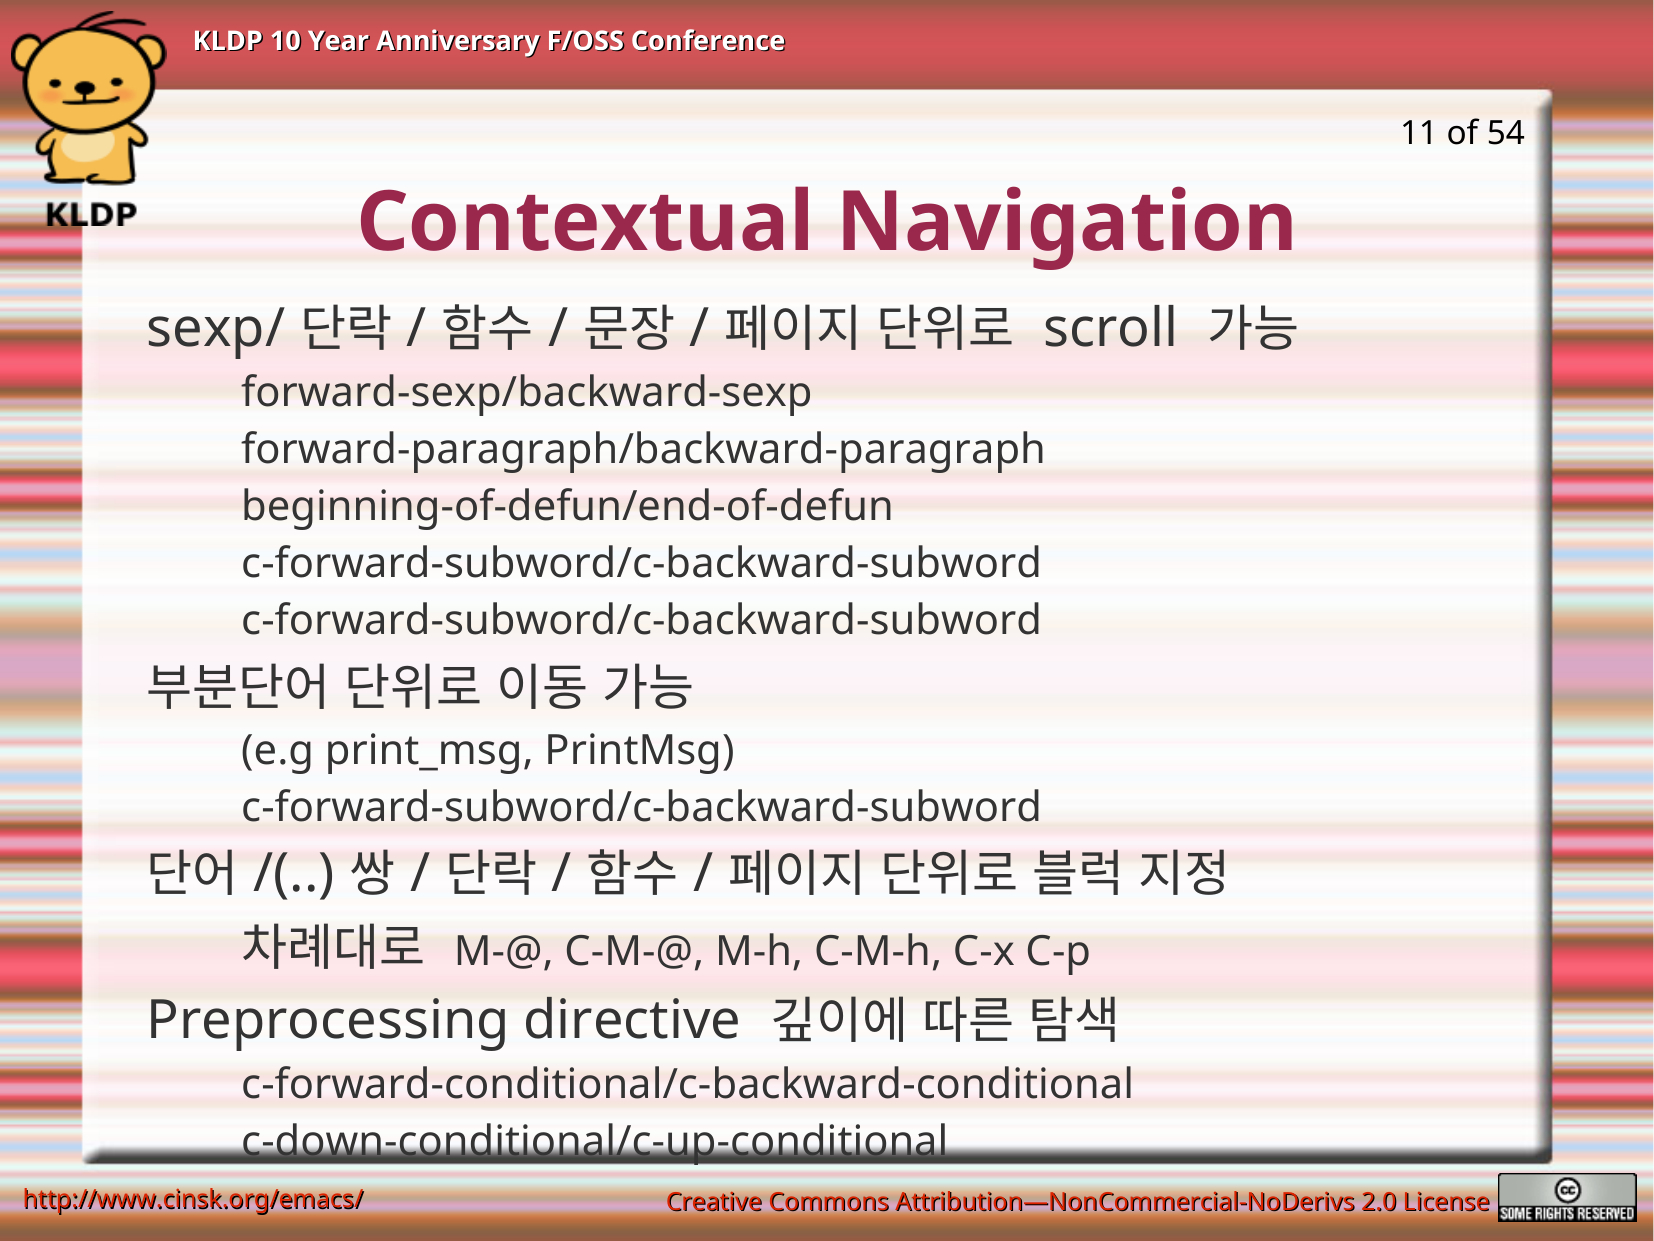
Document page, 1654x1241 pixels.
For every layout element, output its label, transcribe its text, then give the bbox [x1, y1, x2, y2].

list sexp/단락/함수/문장/페이지 단위로 scroll 가능 forward-sexp/backward-sexp forward-paragraph/backward-paragraph beginning-of-defun/end-of-defun c-forward-subword/c-backward-subword c-forward-subword/c-backward-subword 부분단어 단위로 이동 가능 (e.g print_msg, PrintMsg) c-forward-subword/c-backward-subword 단어/(..)쌍/단락/함수/페이지 단위로 블럭 지정 차례대로 M-@, C-M-@, M-h, C-M-h, C-x C-p Preprocessing directive 깊이에 따른 탐색 c-forward-conditional/c-backward-conditional c-down-conditional/c-up-conditional [134, 322, 1516, 1070]
title Contextual Navigation [121, 114, 1534, 322]
picture [0, 0, 1654, 1241]
